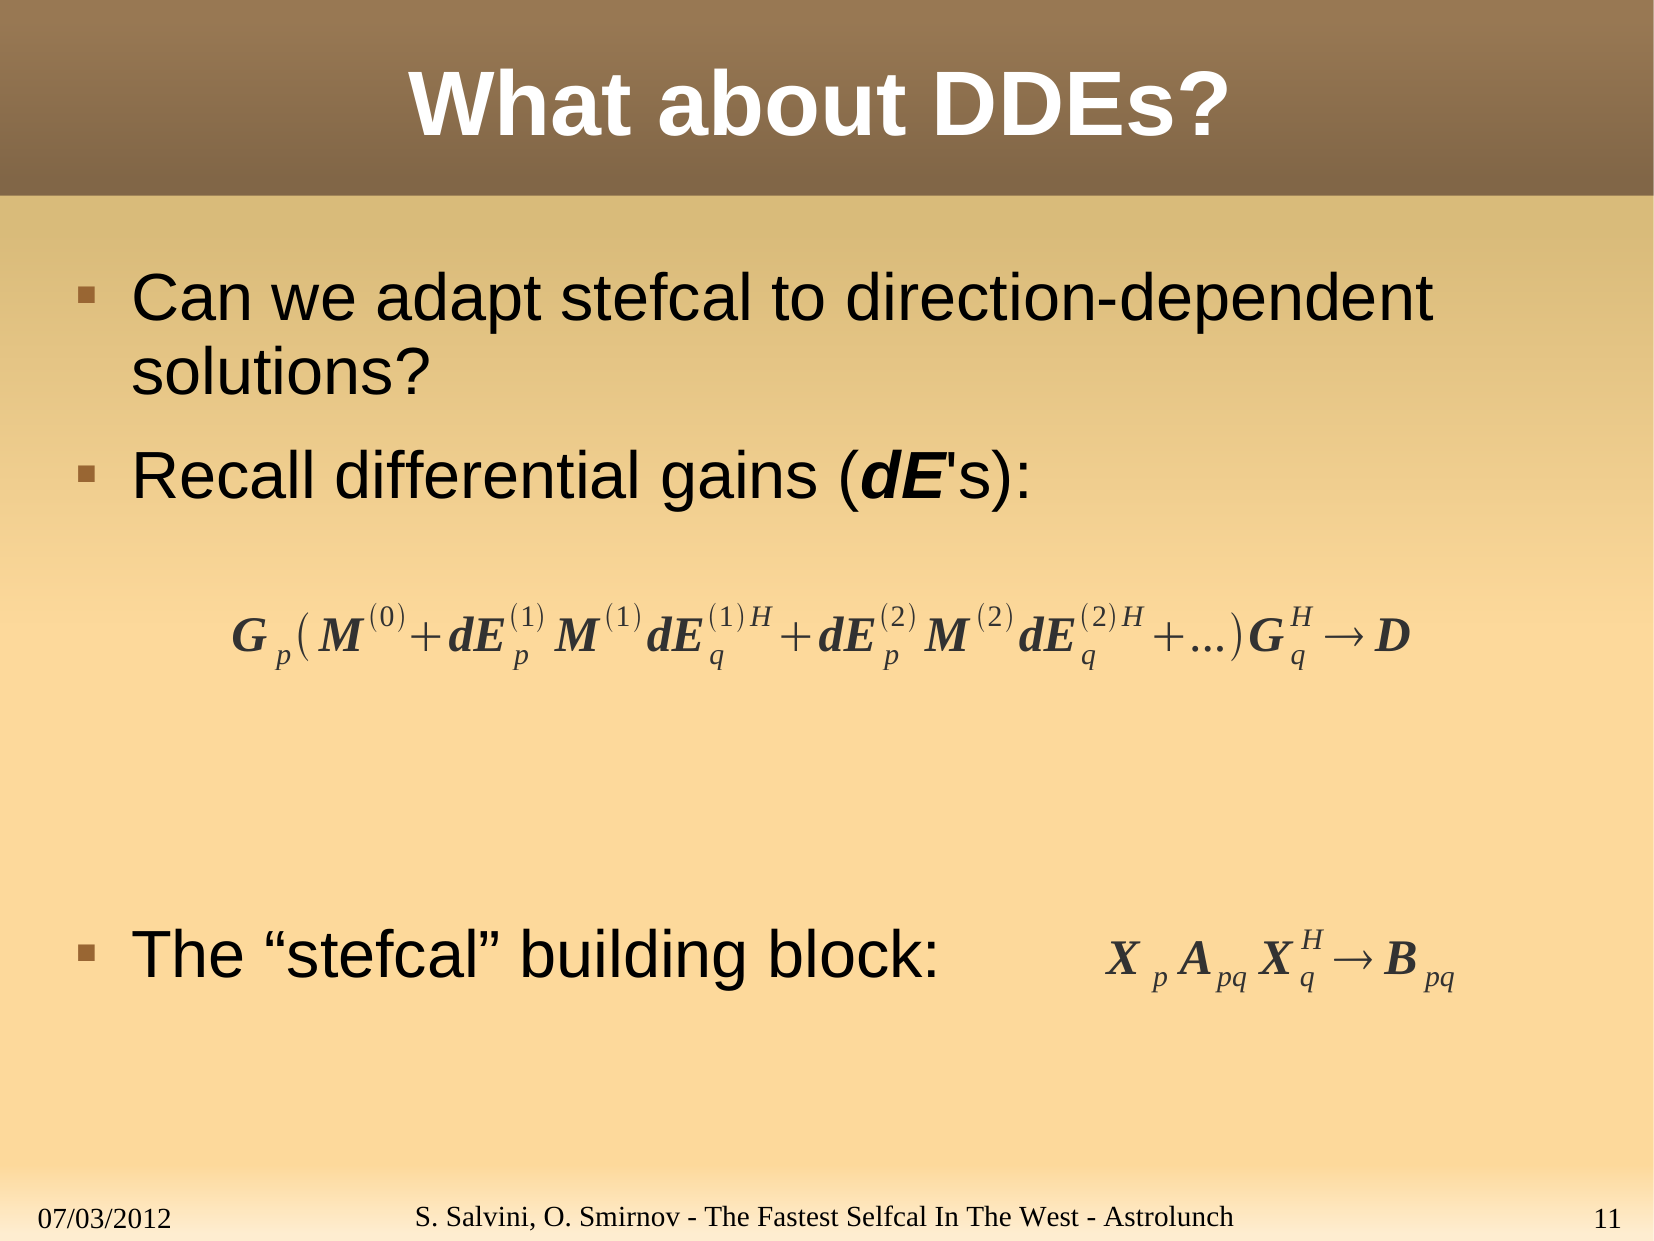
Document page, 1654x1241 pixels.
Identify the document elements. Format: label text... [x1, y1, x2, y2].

list Can we adapt stefcal to direction-dependent solutions? Recall differential gains (dE's): The “stefcal” building block: [60, 259, 1549, 1064]
title What about DDEs? [76, 7, 1565, 200]
chart [1095, 922, 1461, 993]
chart [225, 600, 1418, 670]
picture [0, 0, 1654, 1241]
